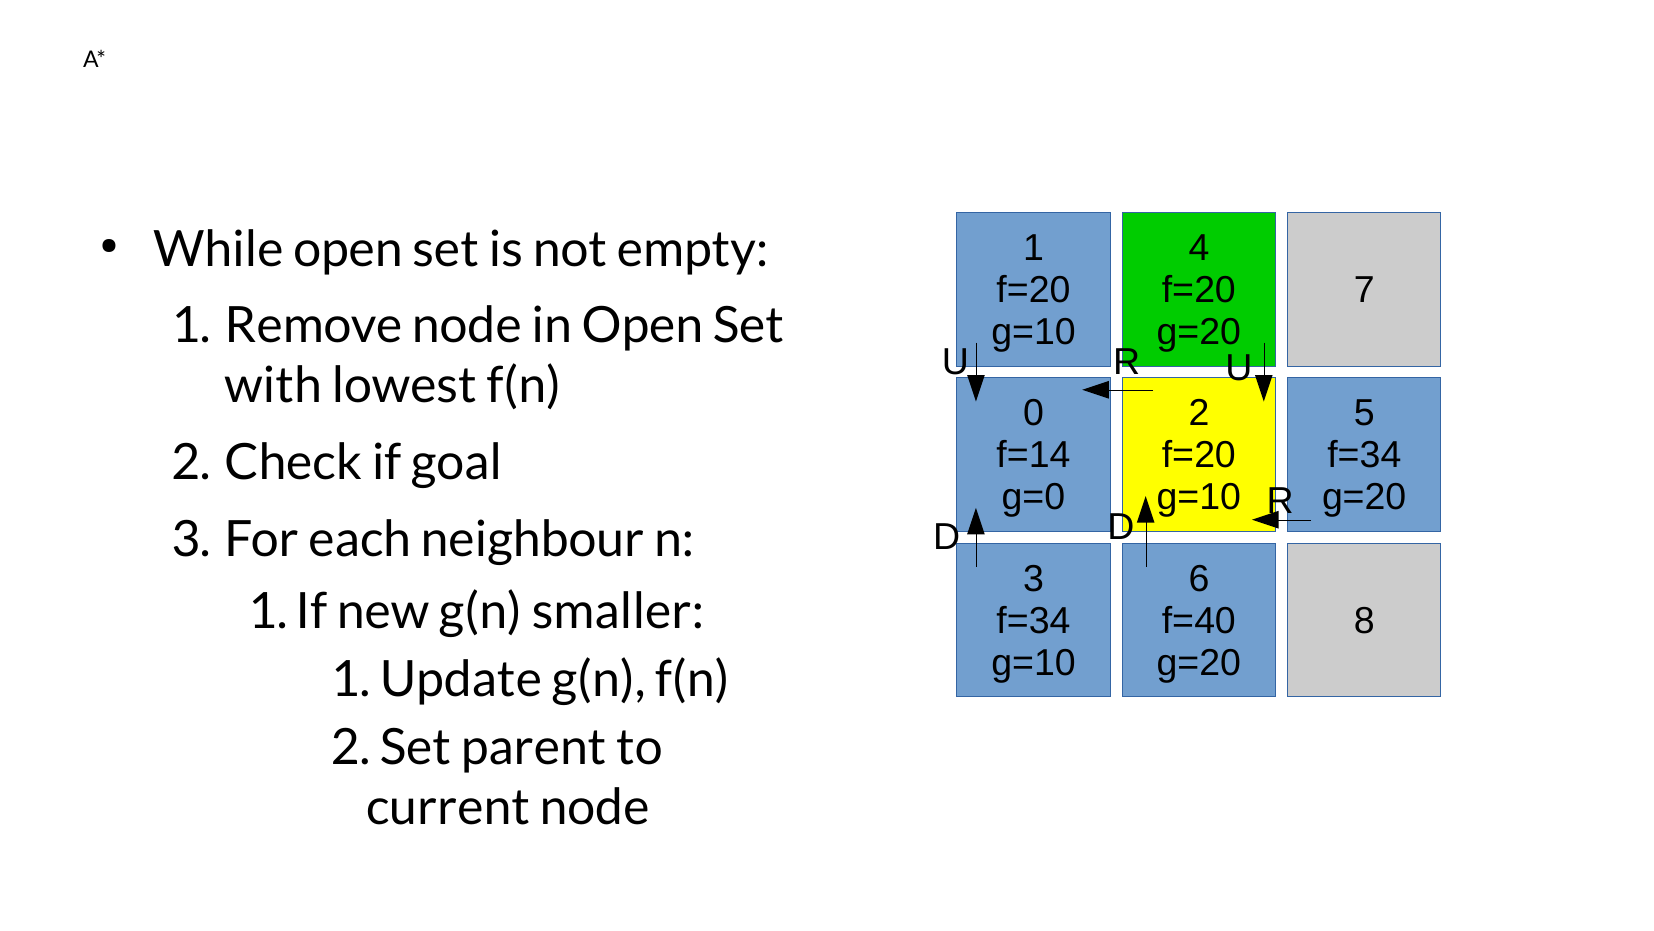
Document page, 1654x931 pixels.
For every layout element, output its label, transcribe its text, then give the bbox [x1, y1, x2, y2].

text_box D [933, 507, 945, 565]
text_box D [1092, 498, 1170, 556]
text_box 5 f=34 g=20 [1287, 377, 1441, 532]
text_box 0 f=14 g=0 [956, 377, 1111, 532]
text_box 1 f=20 g=10 [956, 212, 1111, 367]
text_box 4 f=20 g=20 [1122, 212, 1276, 367]
text_box 8 [1287, 543, 1441, 697]
text_box 7 [1287, 212, 1441, 367]
text_box U [1210, 338, 1258, 396]
text_box R [1098, 332, 1146, 390]
text_box R [1251, 472, 1300, 530]
list While open set is not empty: Remove node in Open Set with lowest f(n) Check if goal For each neighbour n: If new g(n) smaller: Update g(n), f(n) Set parent to current node [82, 217, 809, 839]
text_box 3 f=34 g=10 [956, 543, 1111, 697]
text_box U [927, 332, 975, 390]
text_box 2 f=20 g=10 [1122, 377, 1276, 532]
text_box 6 f=40 g=20 [1122, 543, 1276, 697]
title A* [83, 0, 1571, 119]
